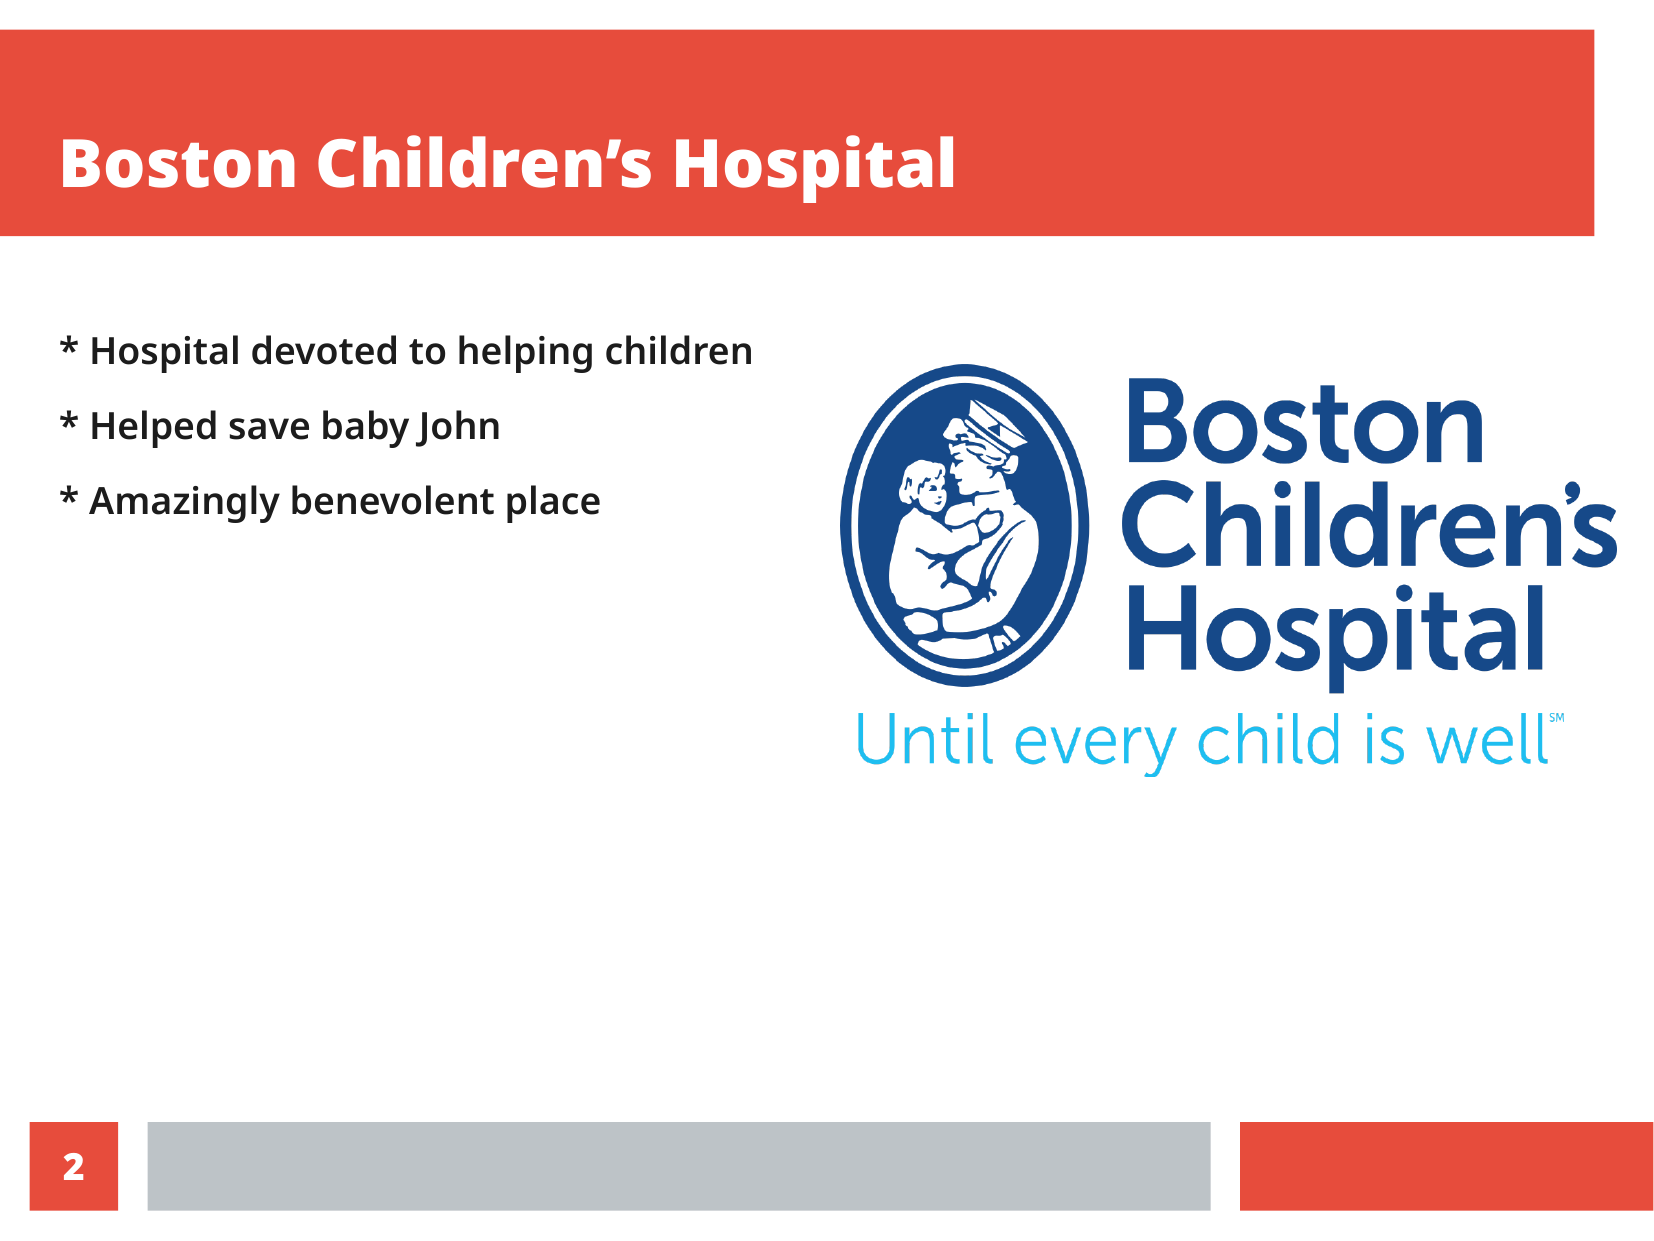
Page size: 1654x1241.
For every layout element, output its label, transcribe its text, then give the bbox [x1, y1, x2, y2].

list * Hospital devoted to helping children * Helped save baby John * Amazingly benevolent place [59, 324, 931, 1093]
picture [840, 364, 1617, 777]
title Boston Children’s Hospital [59, 59, 1595, 207]
